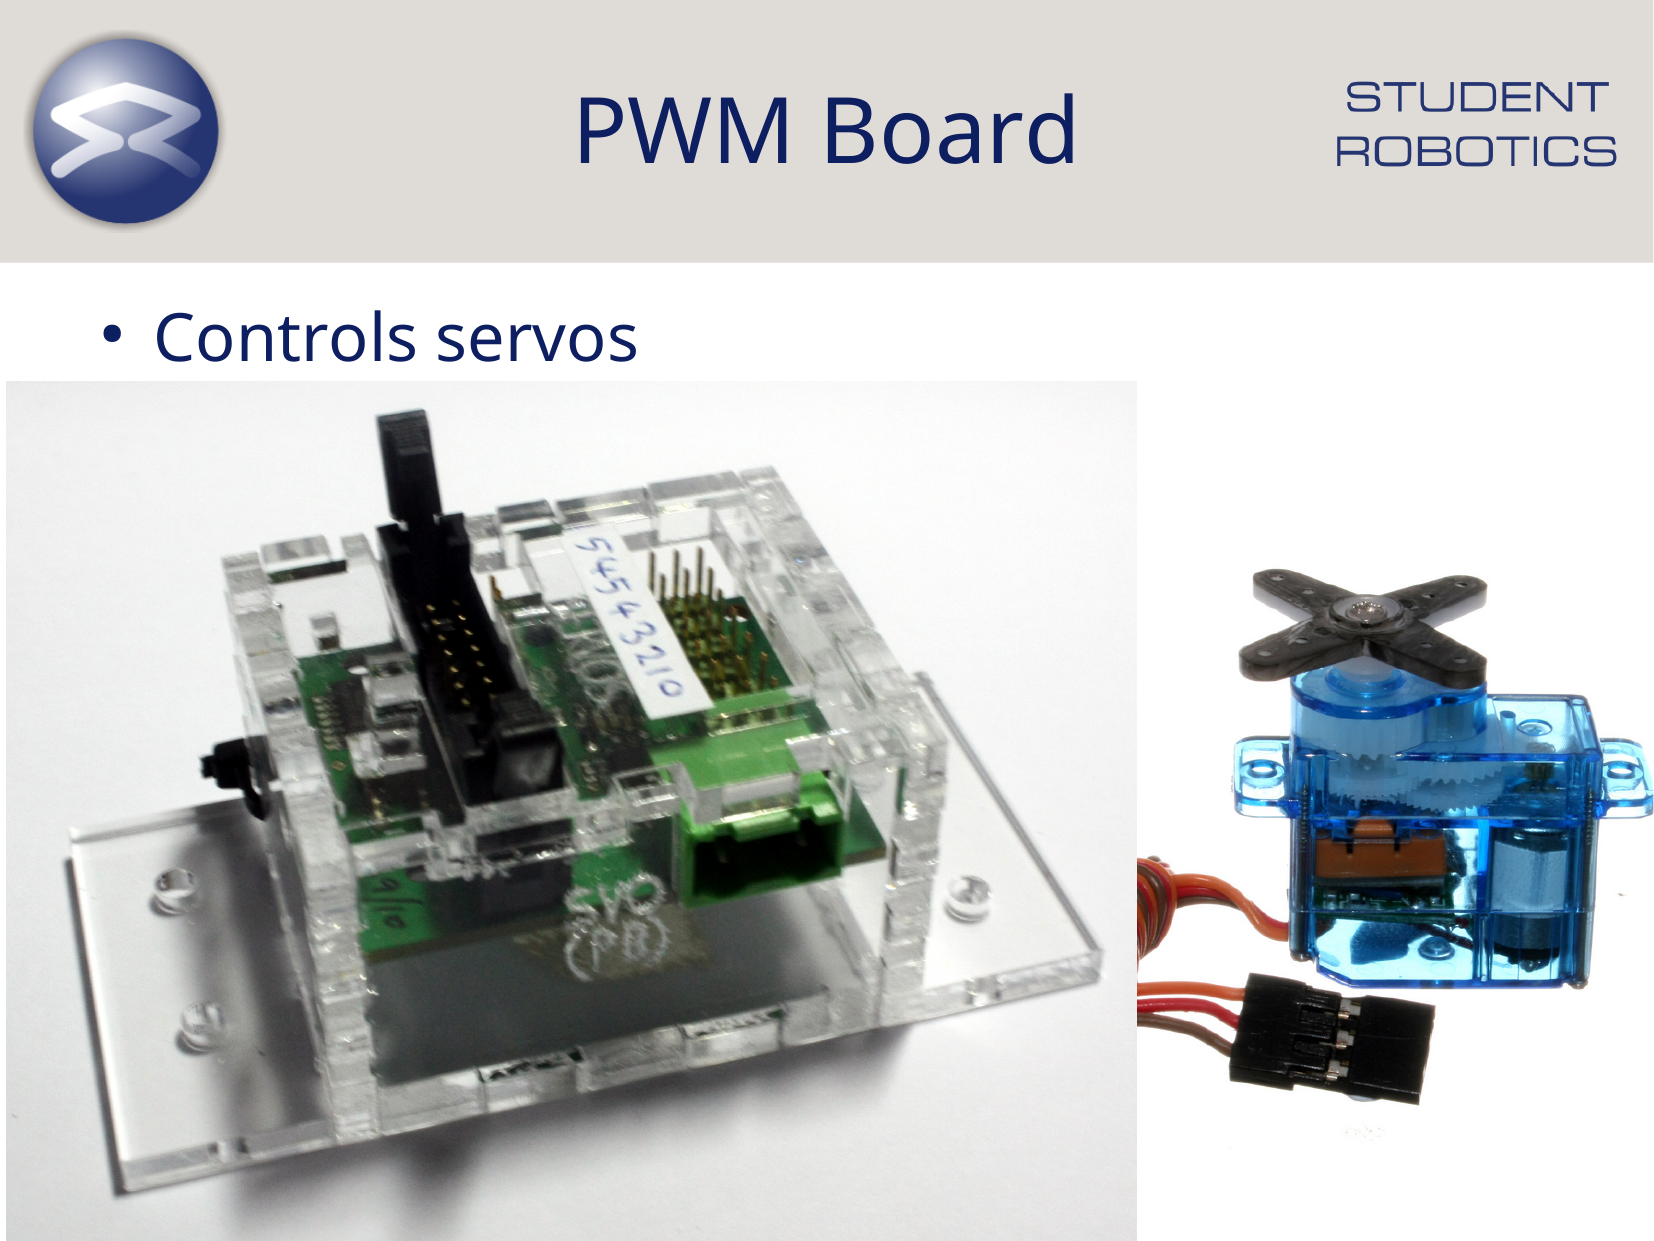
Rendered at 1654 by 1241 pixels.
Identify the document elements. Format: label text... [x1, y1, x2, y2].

picture [6, 381, 1654, 1241]
list Controls servos [82, 290, 1571, 1109]
picture [9, 19, 82, 245]
picture [1571, 68, 1633, 174]
title PWM Board [82, 0, 1571, 257]
